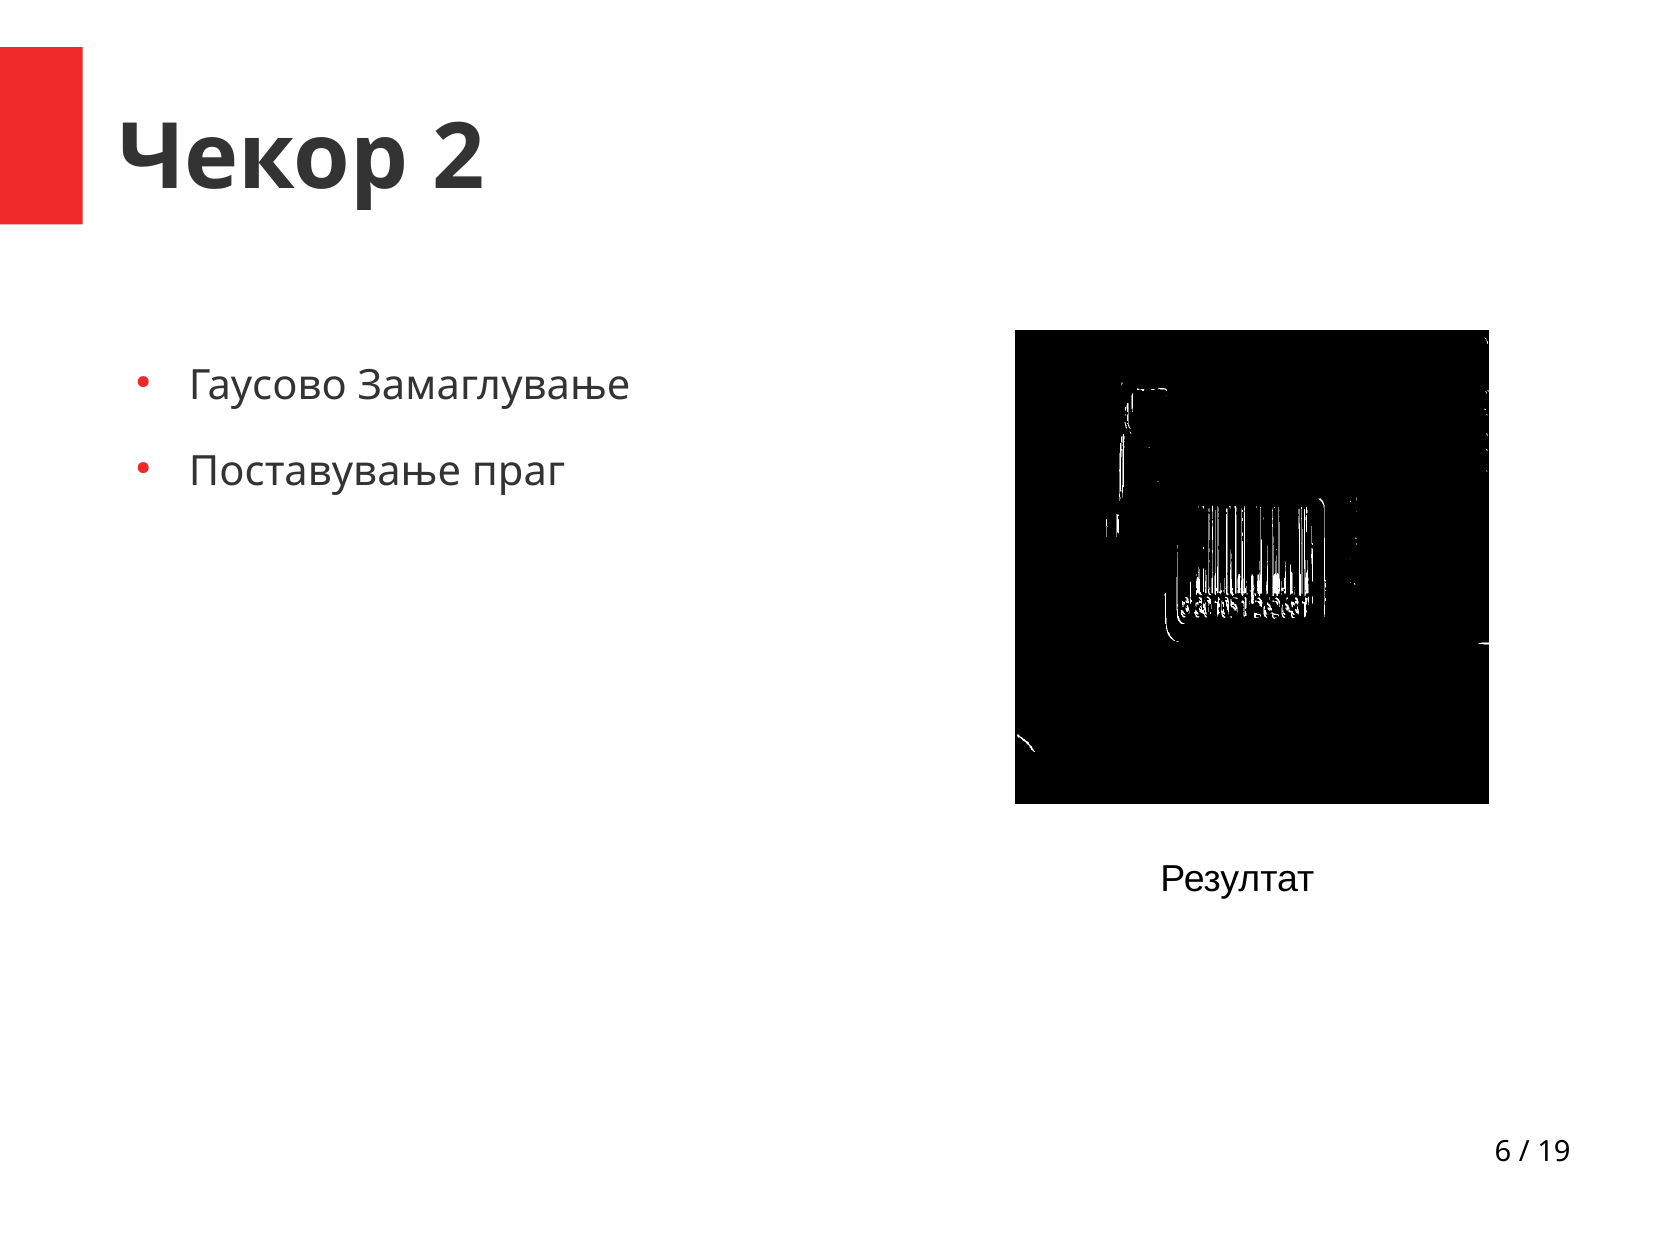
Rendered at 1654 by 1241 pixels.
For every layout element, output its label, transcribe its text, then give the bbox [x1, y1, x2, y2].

picture [1015, 330, 1489, 804]
text_box Резултат [1145, 850, 1654, 908]
list Гаусово Замаглување Поставување праг [118, 354, 810, 1074]
title Чекор 2 [118, 49, 1571, 257]
